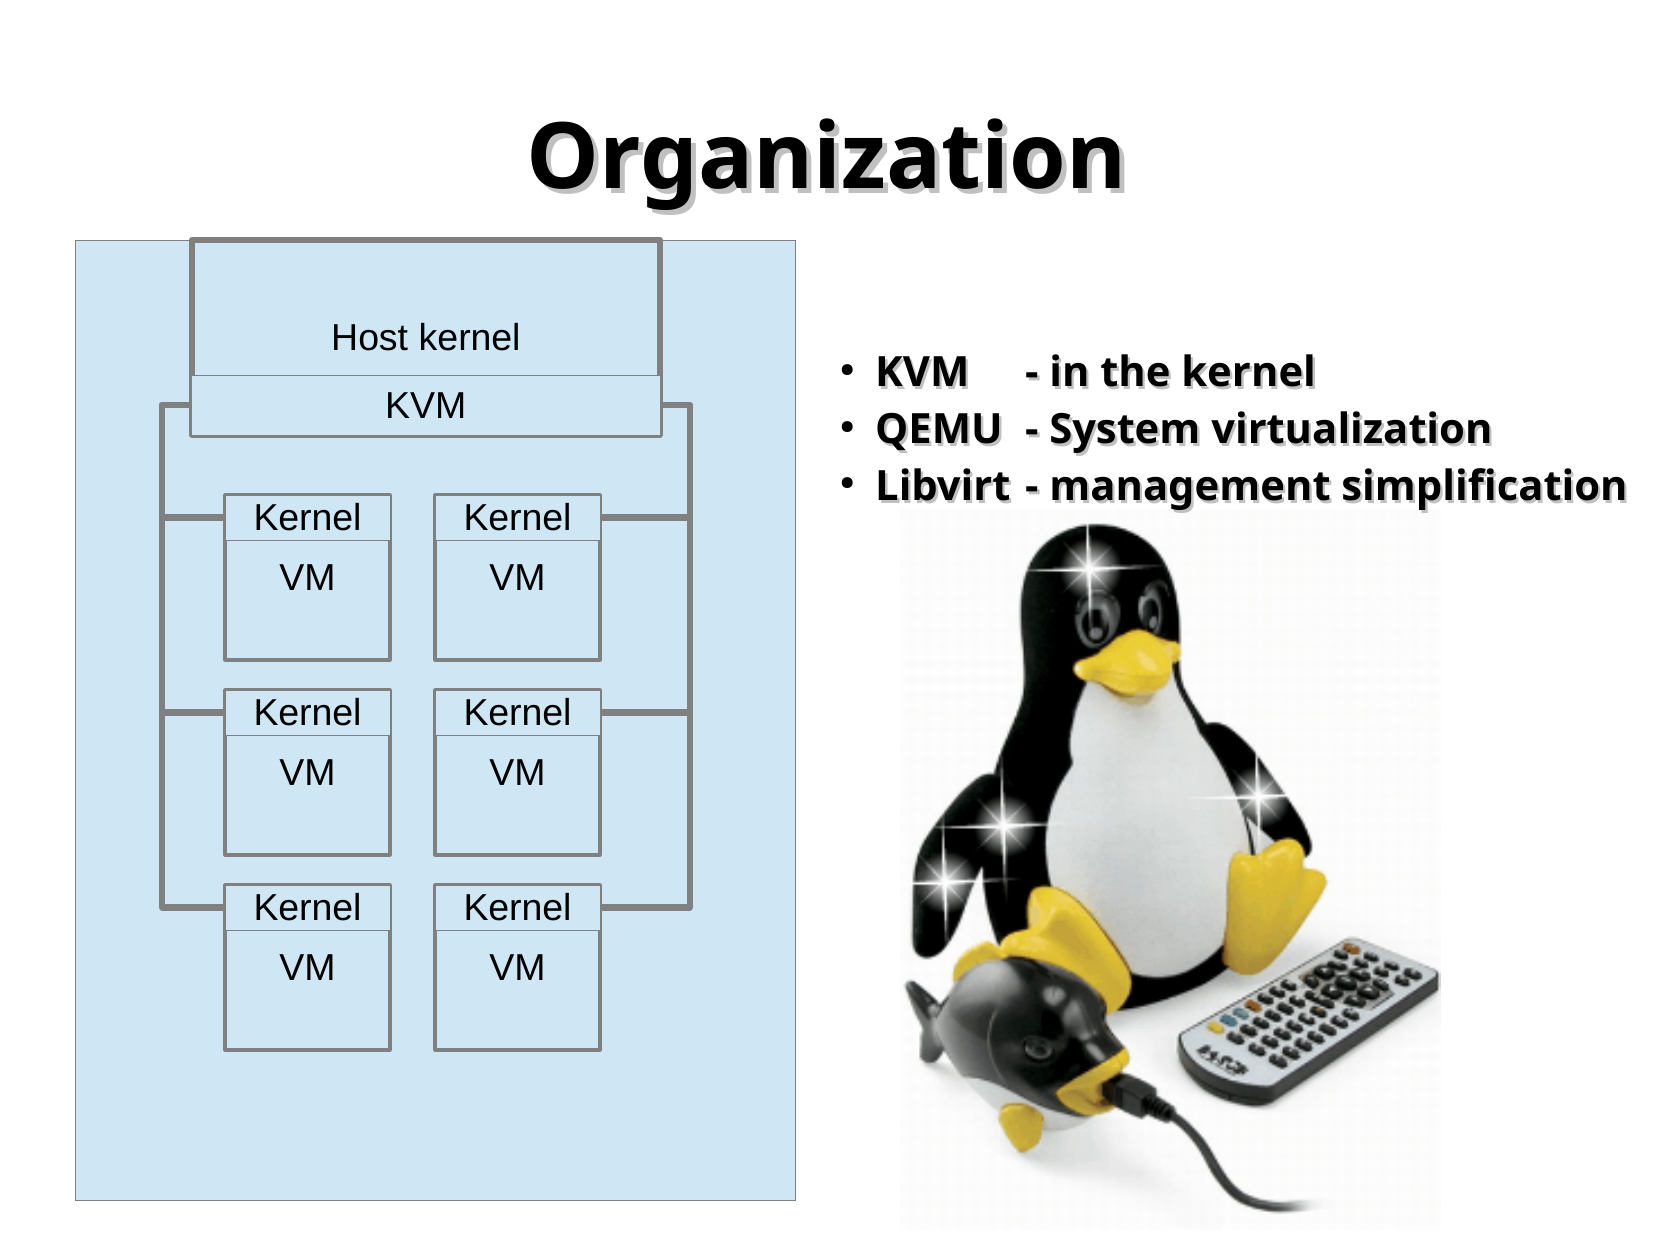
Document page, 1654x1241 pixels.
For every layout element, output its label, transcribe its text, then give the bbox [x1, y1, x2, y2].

text_box Kernel [435, 690, 601, 736]
text_box VM [225, 541, 391, 661]
text_box VM [435, 931, 601, 1051]
text_box Kernel [225, 690, 391, 736]
text_box VM [435, 736, 601, 856]
text_box KVM - in the kernel QEMU - System virtualization Libvirt - management simplification [825, 334, 1648, 496]
text_box [75, 240, 796, 1201]
text_box Kernel [435, 885, 601, 931]
text_box KVM [191, 375, 661, 436]
text_box Kernel [435, 495, 601, 541]
text_box Kernel [225, 885, 391, 931]
picture [900, 509, 1441, 1230]
text_box Host kernel [191, 240, 661, 375]
text_box VM [225, 736, 391, 856]
text_box VM [435, 541, 601, 661]
text_box Kernel [225, 495, 391, 541]
title Organization [82, 49, 1571, 257]
text_box VM [225, 931, 391, 1051]
